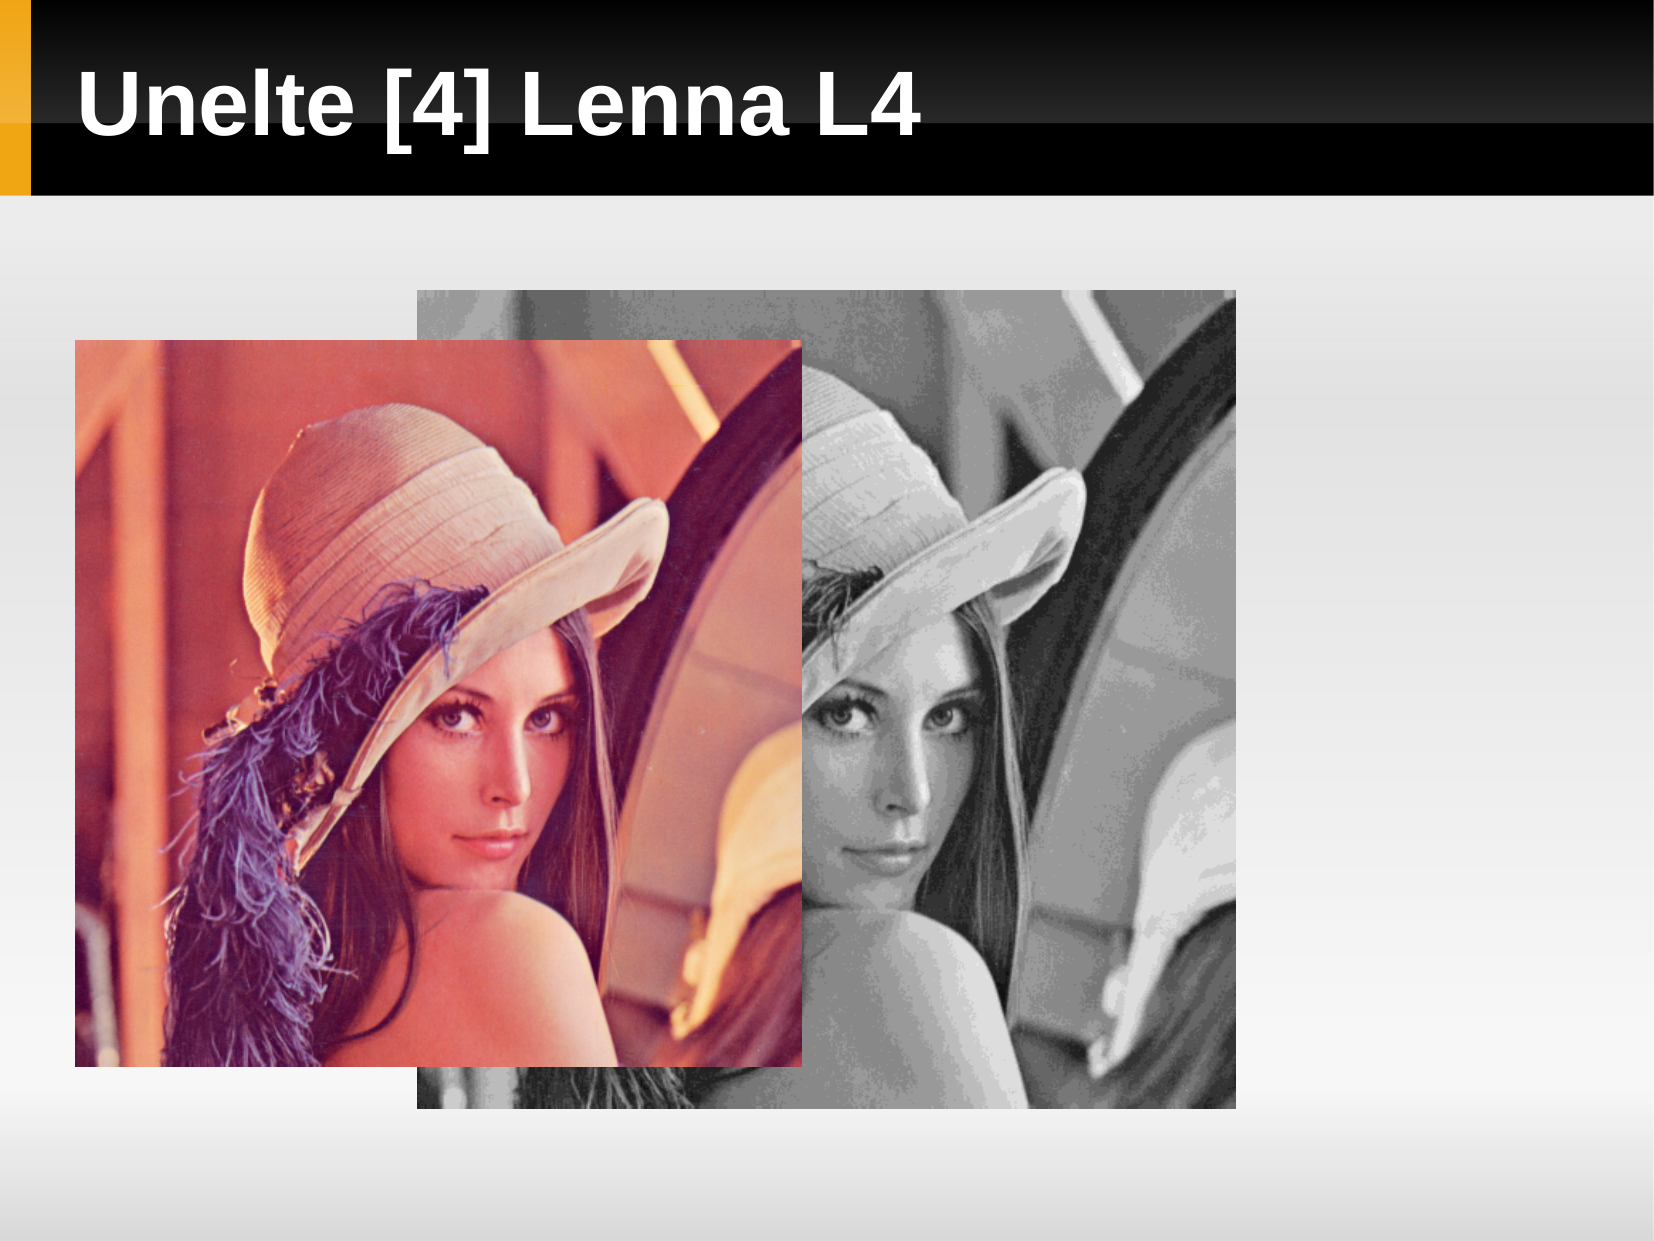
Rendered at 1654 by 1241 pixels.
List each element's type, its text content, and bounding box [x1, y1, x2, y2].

picture [0, 0, 1654, 1241]
title Unelte [4] Lenna L4 [76, 0, 1565, 208]
